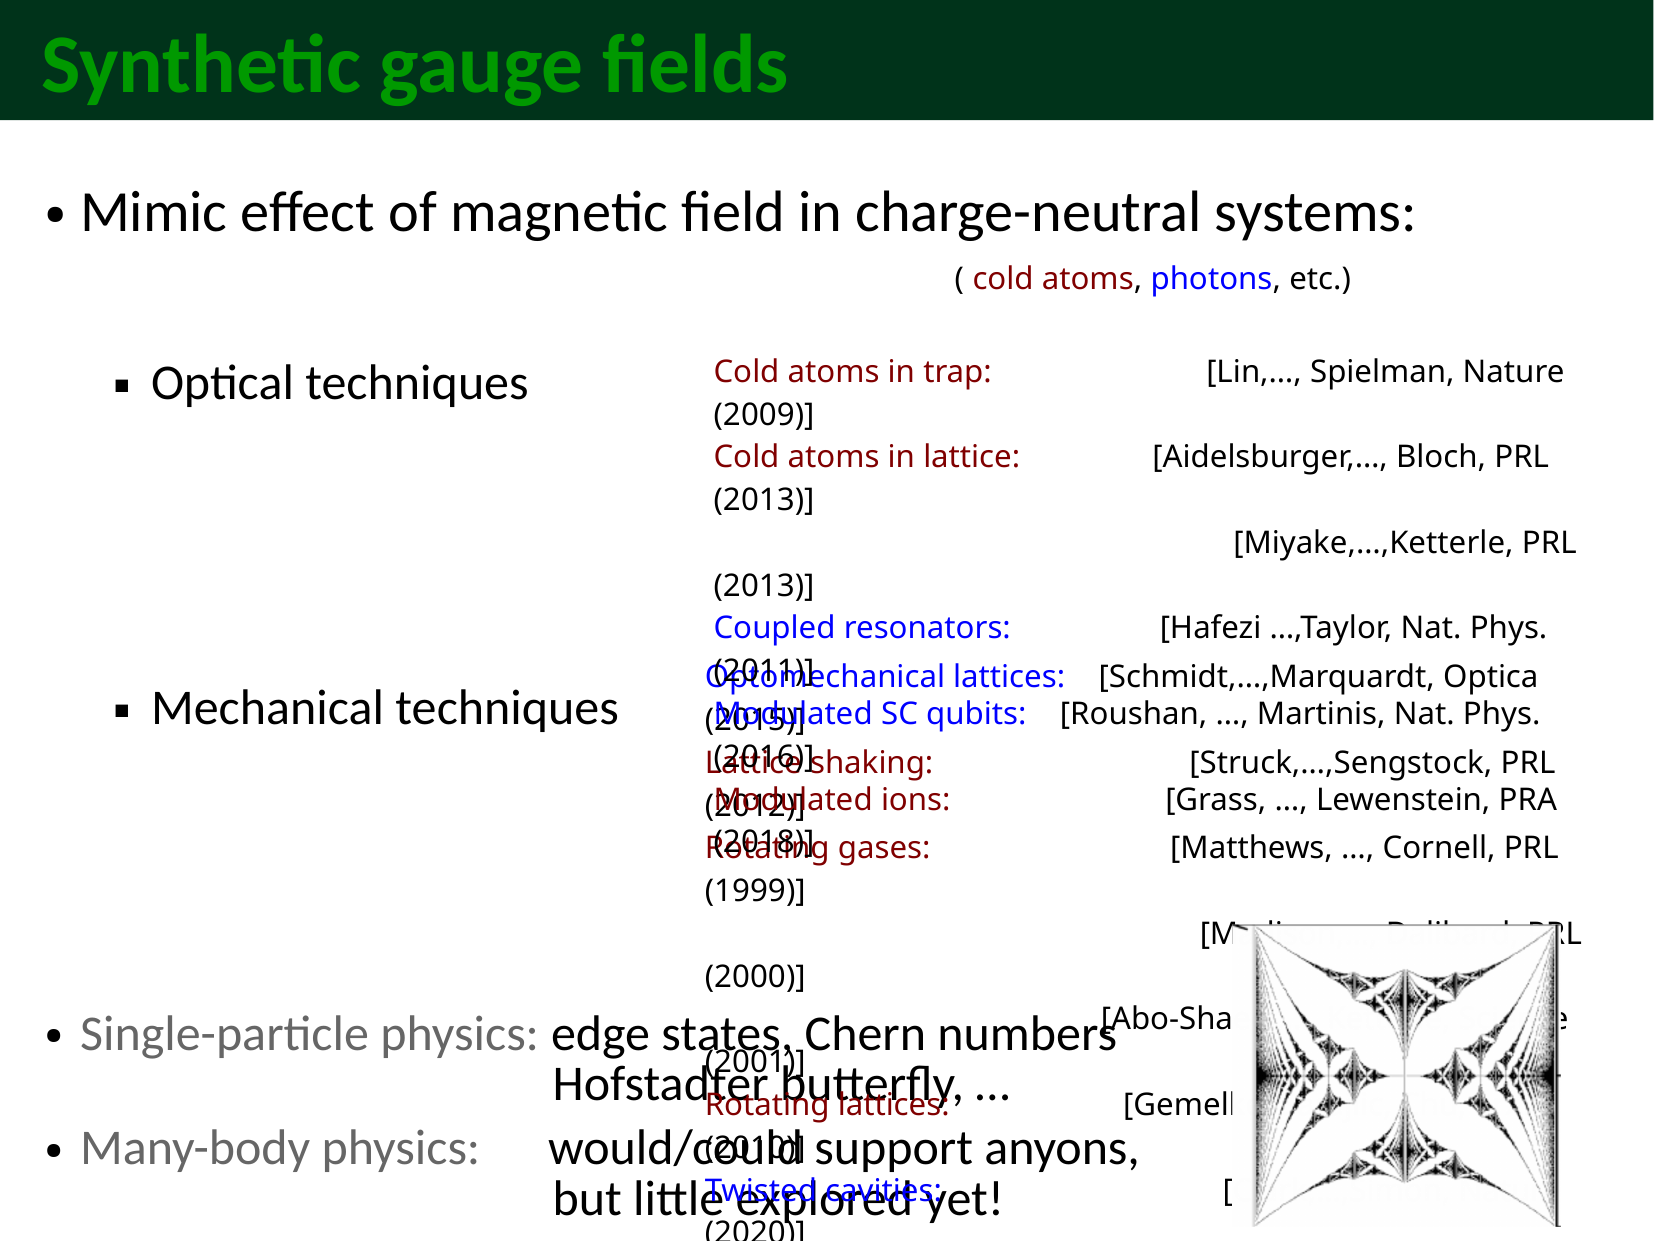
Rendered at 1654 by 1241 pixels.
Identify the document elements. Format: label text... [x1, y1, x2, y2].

text_box Cold atoms in trap: [Lin,…, Spielman, Nature (2009)] Cold atoms in lattice: [Aidelsburger,…, Bloch, PRL (2013)] [Miyake,…,Ketterle, PRL (2013)] Coupled resonators: [Hafezi …,Taylor, Nat. Phys. (2011)] Modulated SC qubits: [Roushan, …, Martinis, Nat. Phys. (2016)] Modulated ions: [Grass, …, Lewenstein, PRA (2018)] [698, 341, 1642, 582]
text_box Optomechanical lattices: [Schmidt,…,Marquardt, Optica (2015)] Lattice shaking: [Struck,…,Sengstock, PRL (2012)] Rotating gases: [Matthews, …, Cornell, PRL (1999)] [Madison,…, Dalibard, PRL (2000)] [Abo-Shaeer,…, Ketterle, Science (2001)] Rotating lattices: [Gemelke, Sarajlic, Chu, arXiv, (2010)] Twisted cavities: [Clark,…,Simon, Nature (2020)] [690, 647, 1636, 925]
text_box Synthetic gauge fields [26, 1, 1515, 126]
picture [1232, 924, 1561, 1227]
picture [1154, 369, 1654, 811]
text_box Mimic effect of magnetic field in charge-neutral systems: ( cold atoms, photons, etc.) Optical techniques Mechanical techniques Single-particle physics: edge states, Chern numbers Hofstadter butterfly, … Many-body physics: would/could support anyons, but little explored yet! [30, 180, 1654, 1235]
